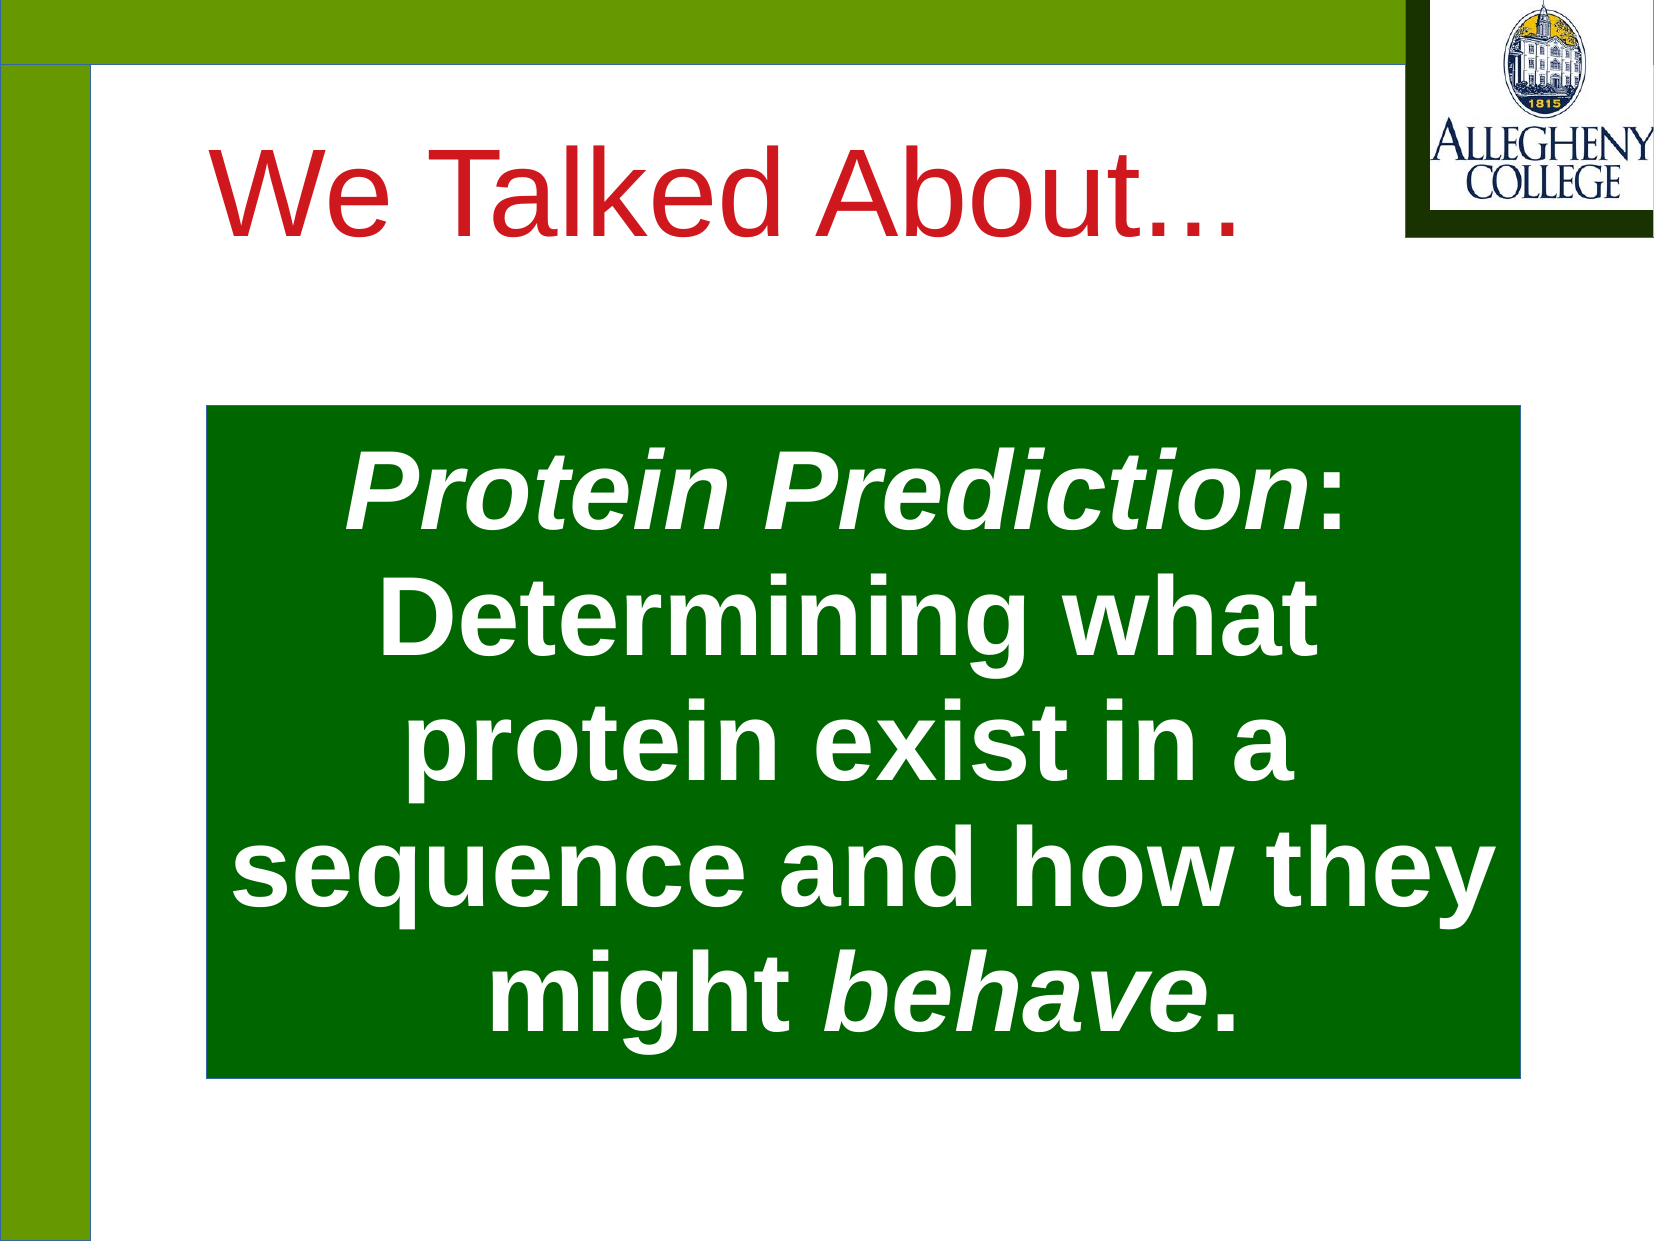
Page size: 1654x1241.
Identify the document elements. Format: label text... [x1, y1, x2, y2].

text_box [0, 0, 1654, 1241]
text_box We Talked About... [193, 104, 1378, 268]
text_box Protein Prediction: Determining what protein exist in a sequence and how they might behave. [206, 405, 1521, 1079]
picture [1430, 0, 1654, 210]
